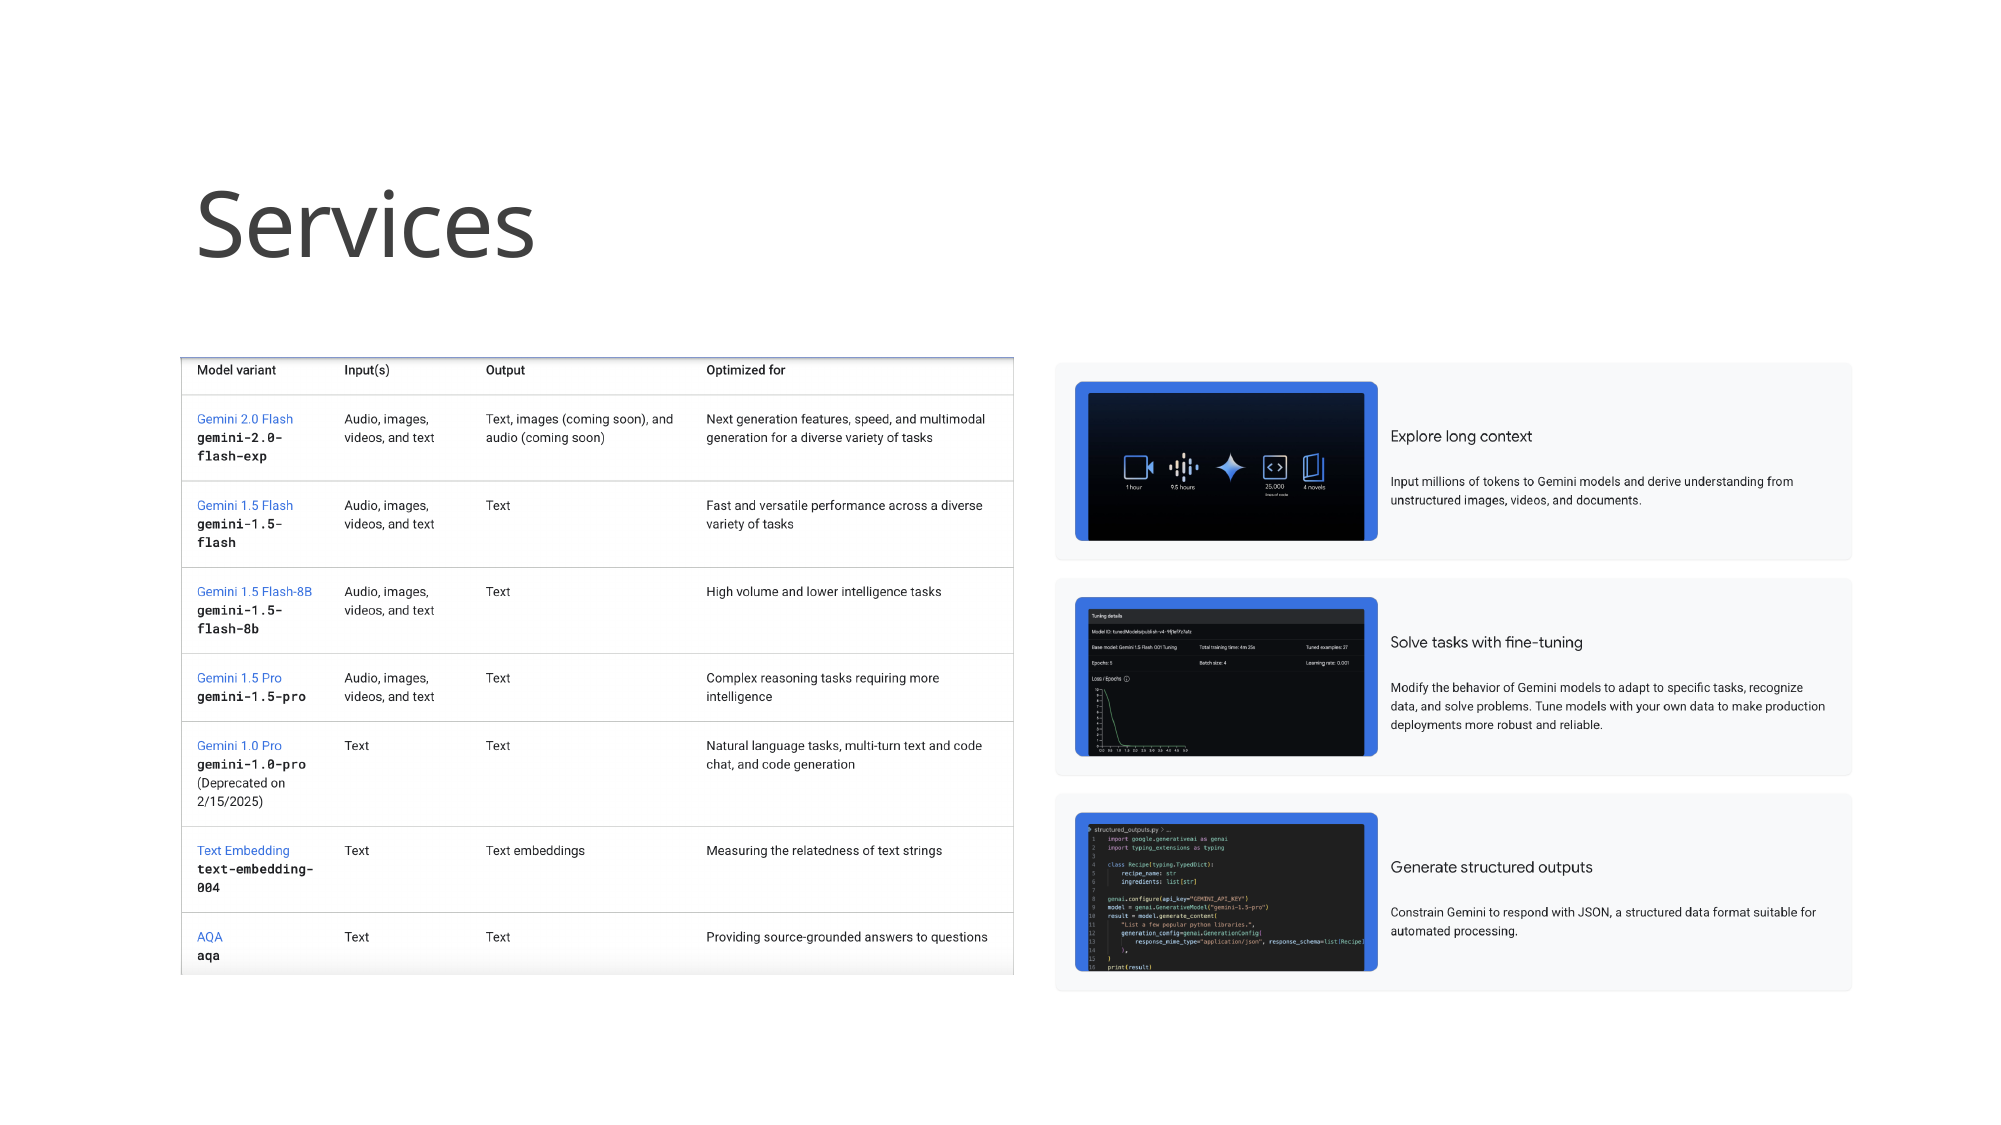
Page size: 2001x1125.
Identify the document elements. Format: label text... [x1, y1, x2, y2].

picture [1048, 357, 1861, 999]
title Services [180, 47, 1831, 286]
picture [180, 357, 1014, 975]
